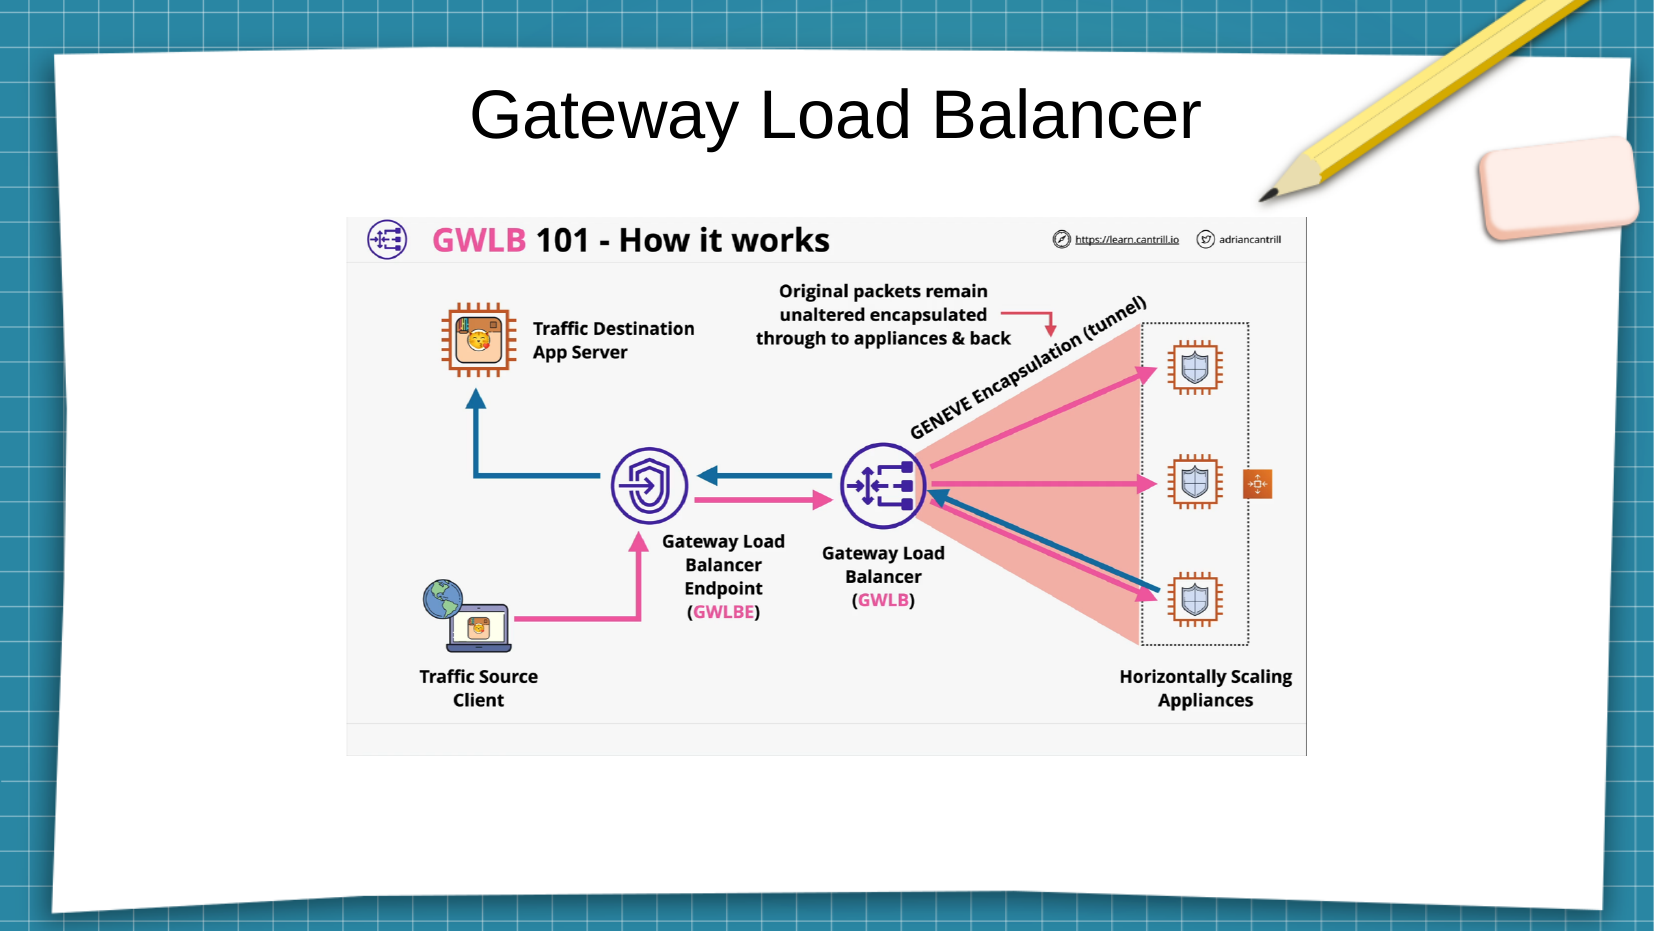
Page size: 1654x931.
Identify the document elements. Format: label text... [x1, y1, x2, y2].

picture [0, 0, 1654, 931]
title Gateway Load Balancer [82, 37, 1571, 193]
